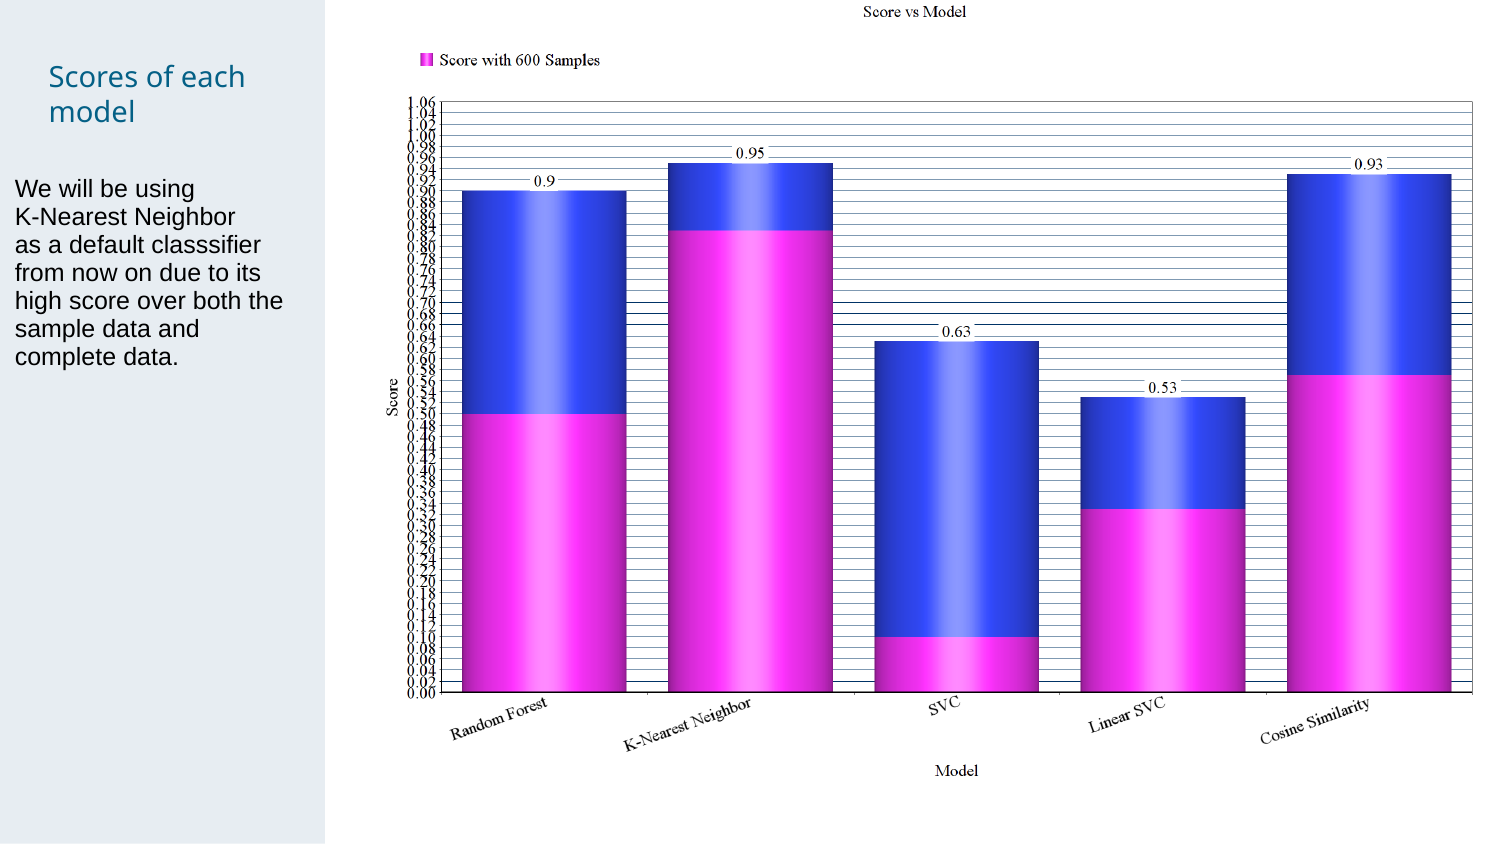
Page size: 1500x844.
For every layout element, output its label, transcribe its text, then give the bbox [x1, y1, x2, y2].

picture [340, 0, 1489, 844]
text_box Scores of each model [33, 50, 292, 136]
text_box [0, 0, 325, 167]
text_box We will be using K-Nearest Neighbor as a default classsifier from now on due to its high score over both the sample data and complete data. [0, 167, 340, 844]
